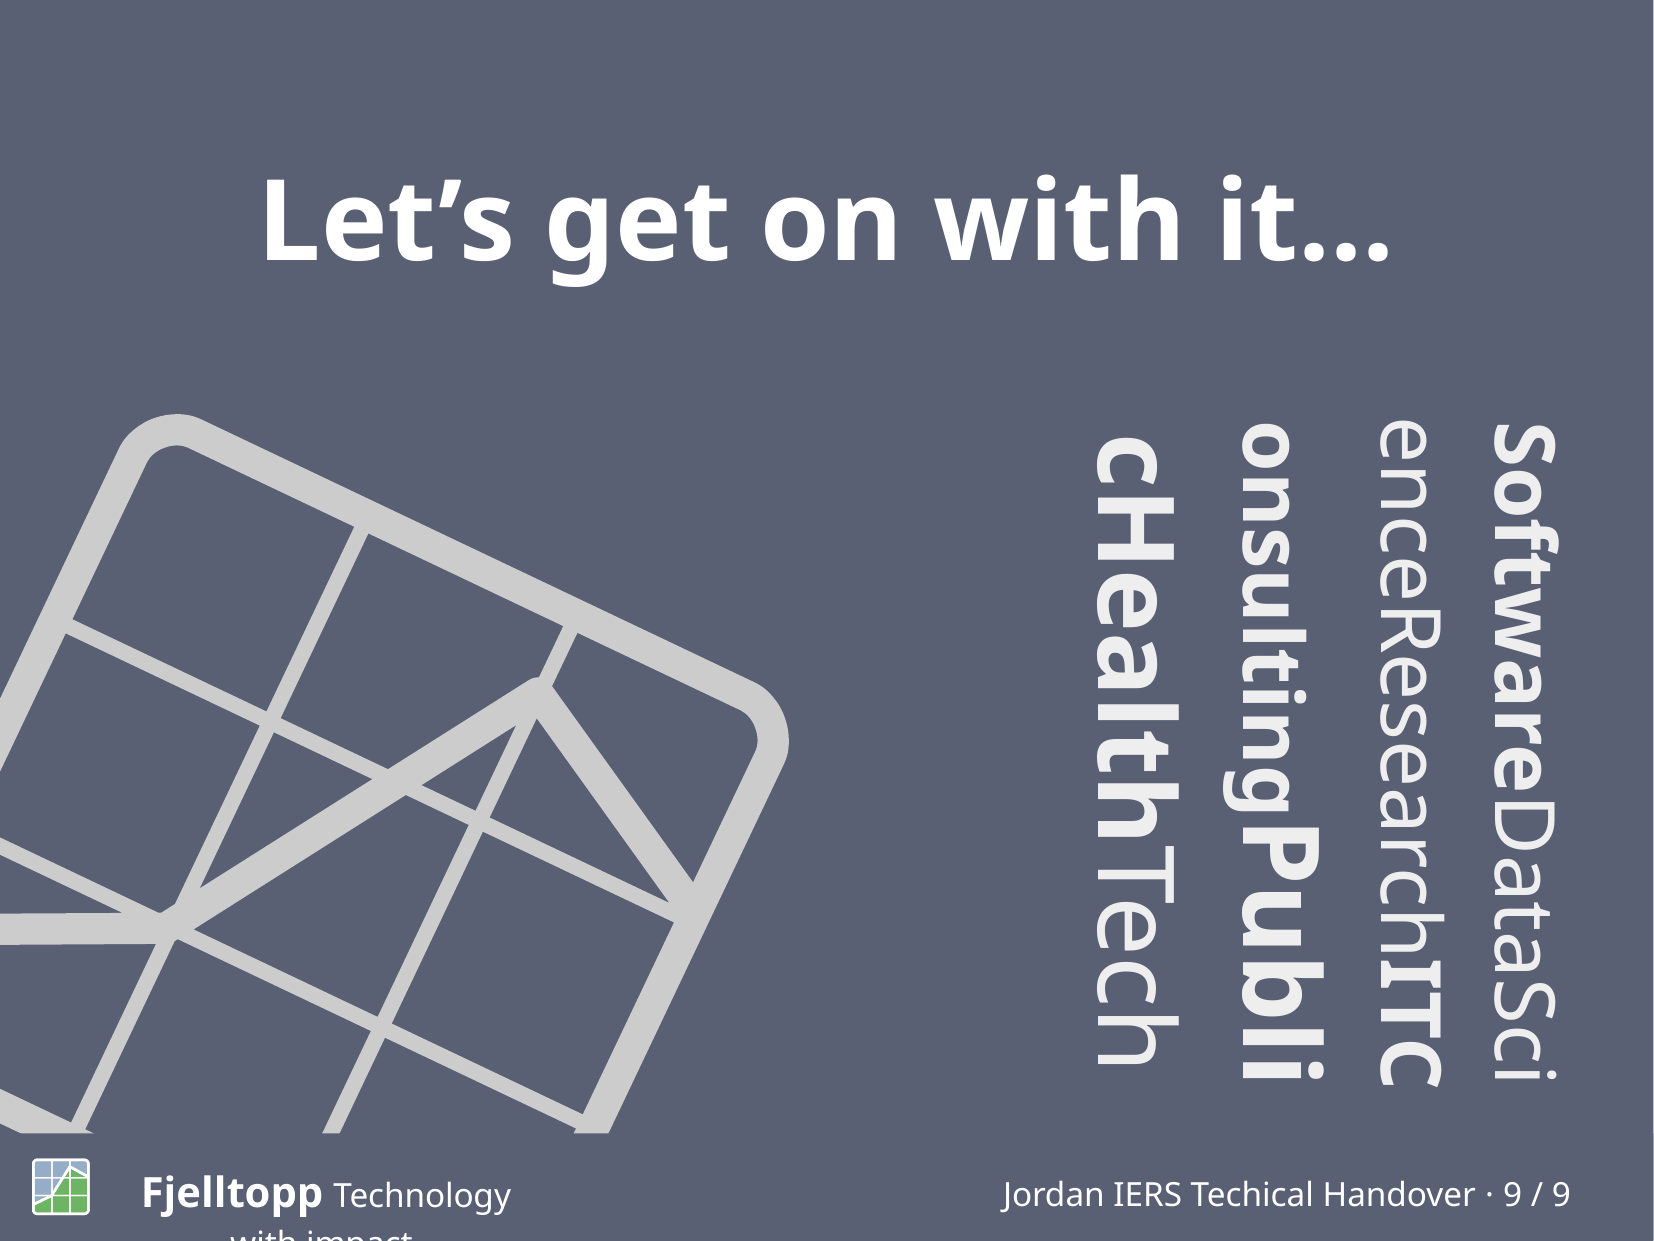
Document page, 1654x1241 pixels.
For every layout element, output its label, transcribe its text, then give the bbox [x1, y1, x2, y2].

text_box [0, 414, 1654, 1241]
text_box Fjelltopp Technology with impact. [89, 1155, 563, 1224]
text_box SoftwareDataScienceResearchITConsultingPublicHealthTech [1235, 398, 1592, 1110]
title Let’s get on with it... [82, 113, 1571, 321]
text_box · <number> / 9 [699, 1171, 1571, 1214]
